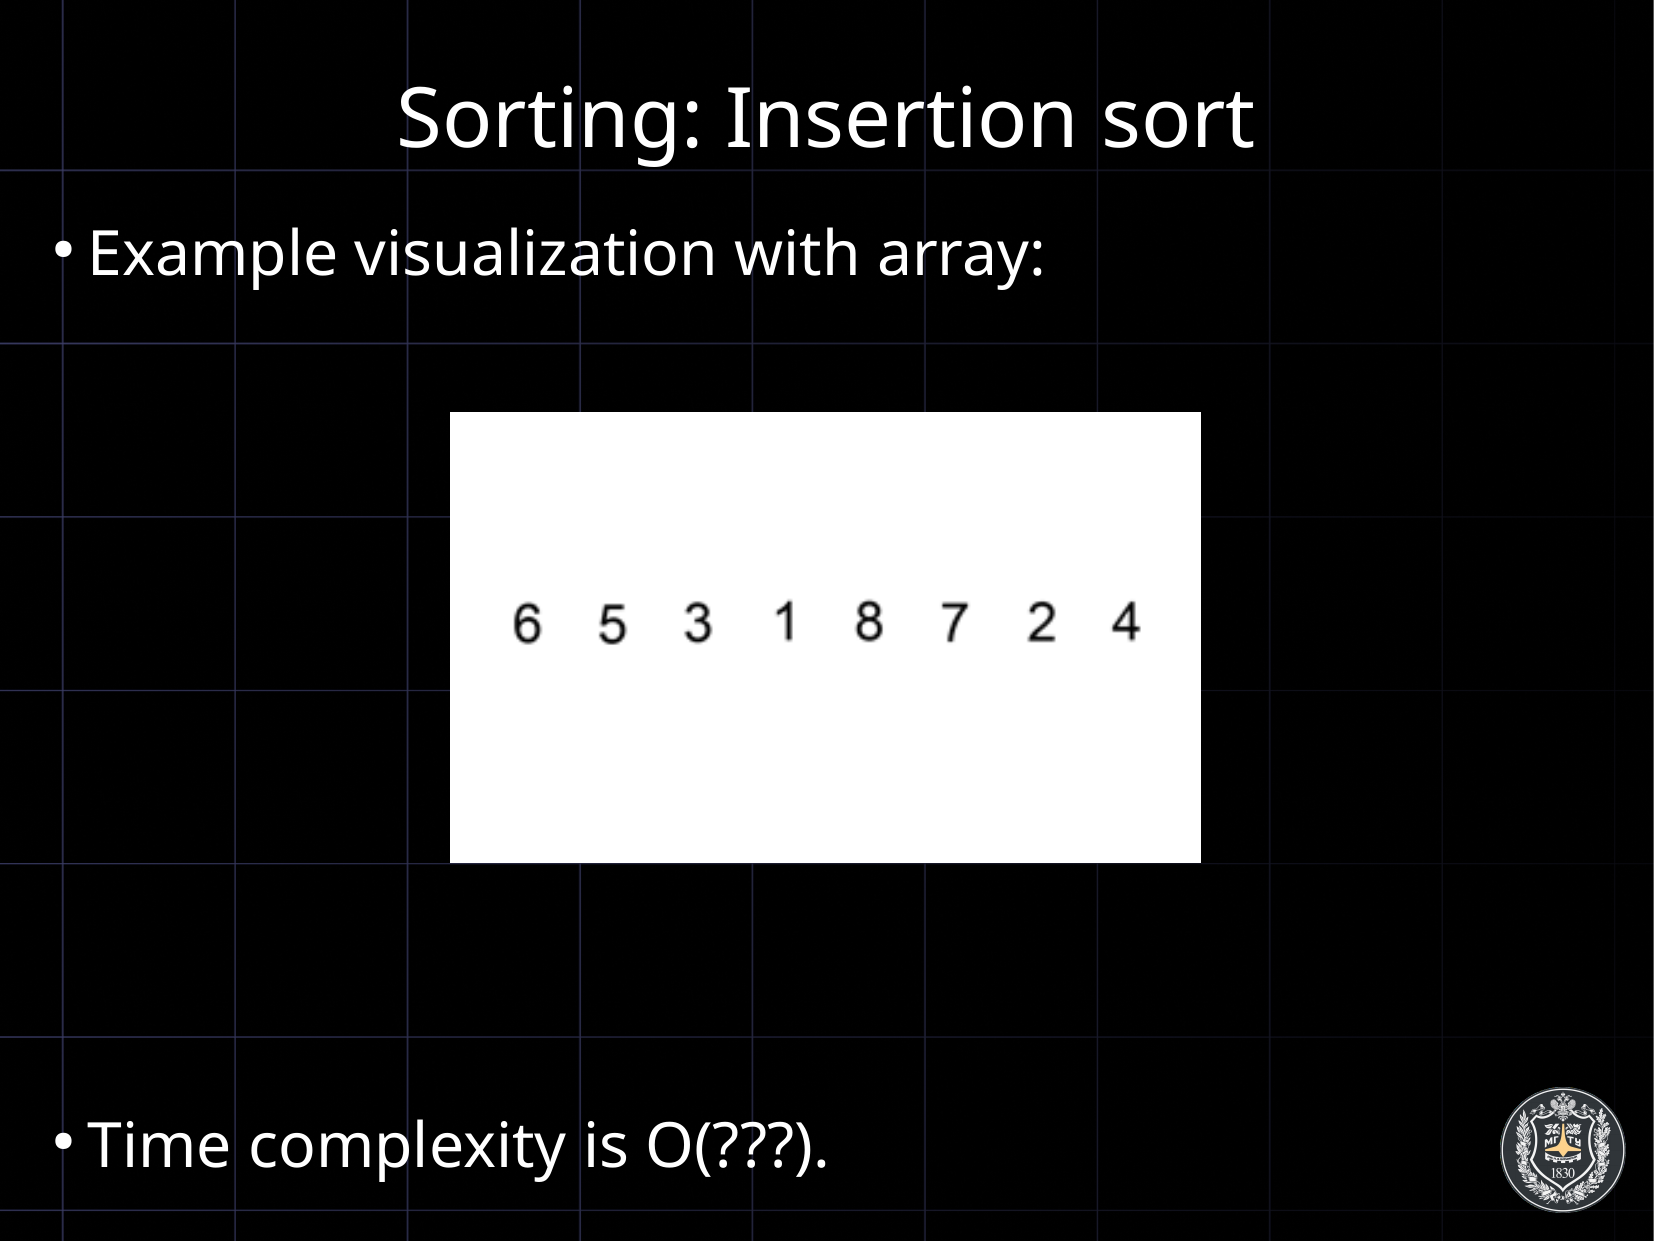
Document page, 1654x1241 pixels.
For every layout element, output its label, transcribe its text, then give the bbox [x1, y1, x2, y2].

title Sorting: Insertion sort [82, 37, 1571, 158]
text_box Example visualization with array: Time complexity is O(???). [37, 158, 1613, 1047]
picture [0, 0, 1654, 1241]
